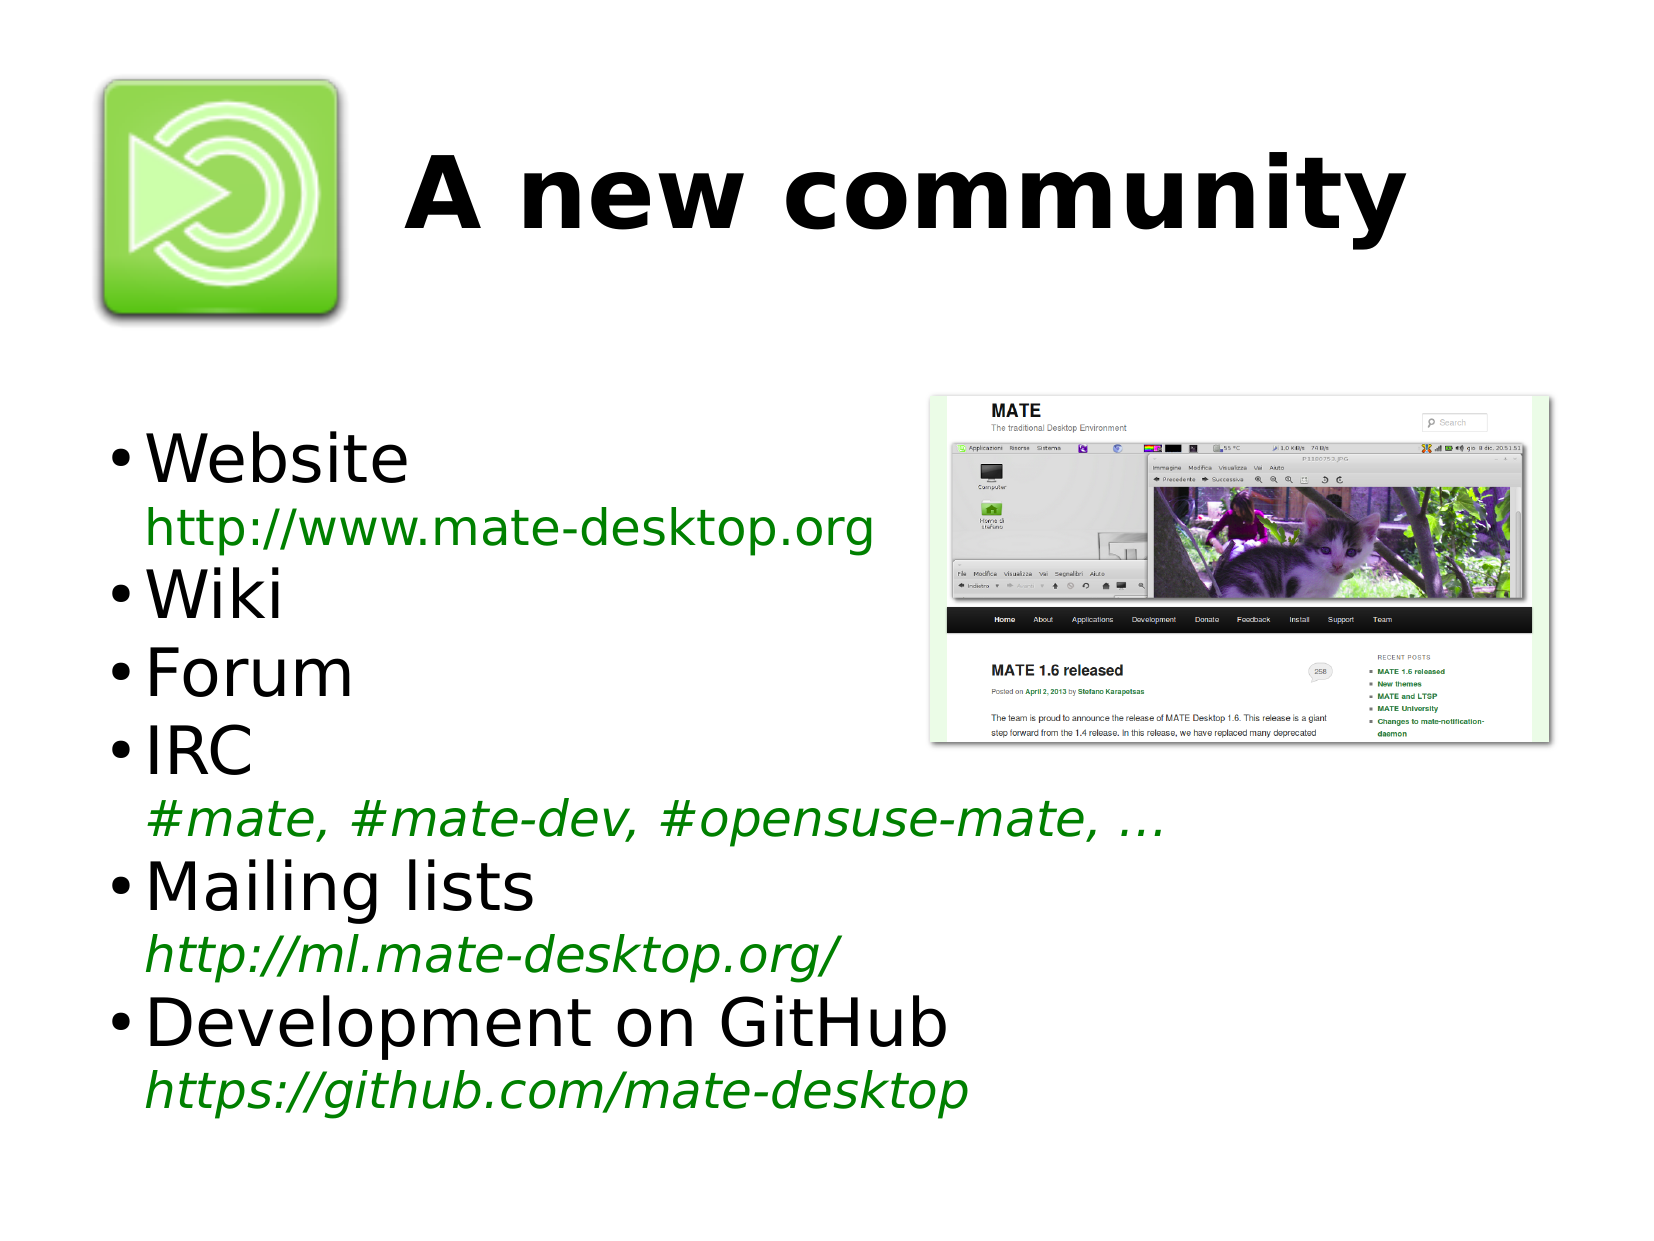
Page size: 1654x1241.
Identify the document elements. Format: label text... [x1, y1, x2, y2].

picture [923, 389, 1560, 753]
picture [88, 64, 355, 331]
text_box Website http://www.mate-desktop.org Wiki Forum IRC #mate, #mate-dev, #opensuse-mate, … Mailing lists http://ml.mate-desktop.org/ Development on GitHub https://github.com/mate-desktop [94, 413, 1189, 1128]
text_box A new community [389, 128, 1465, 260]
